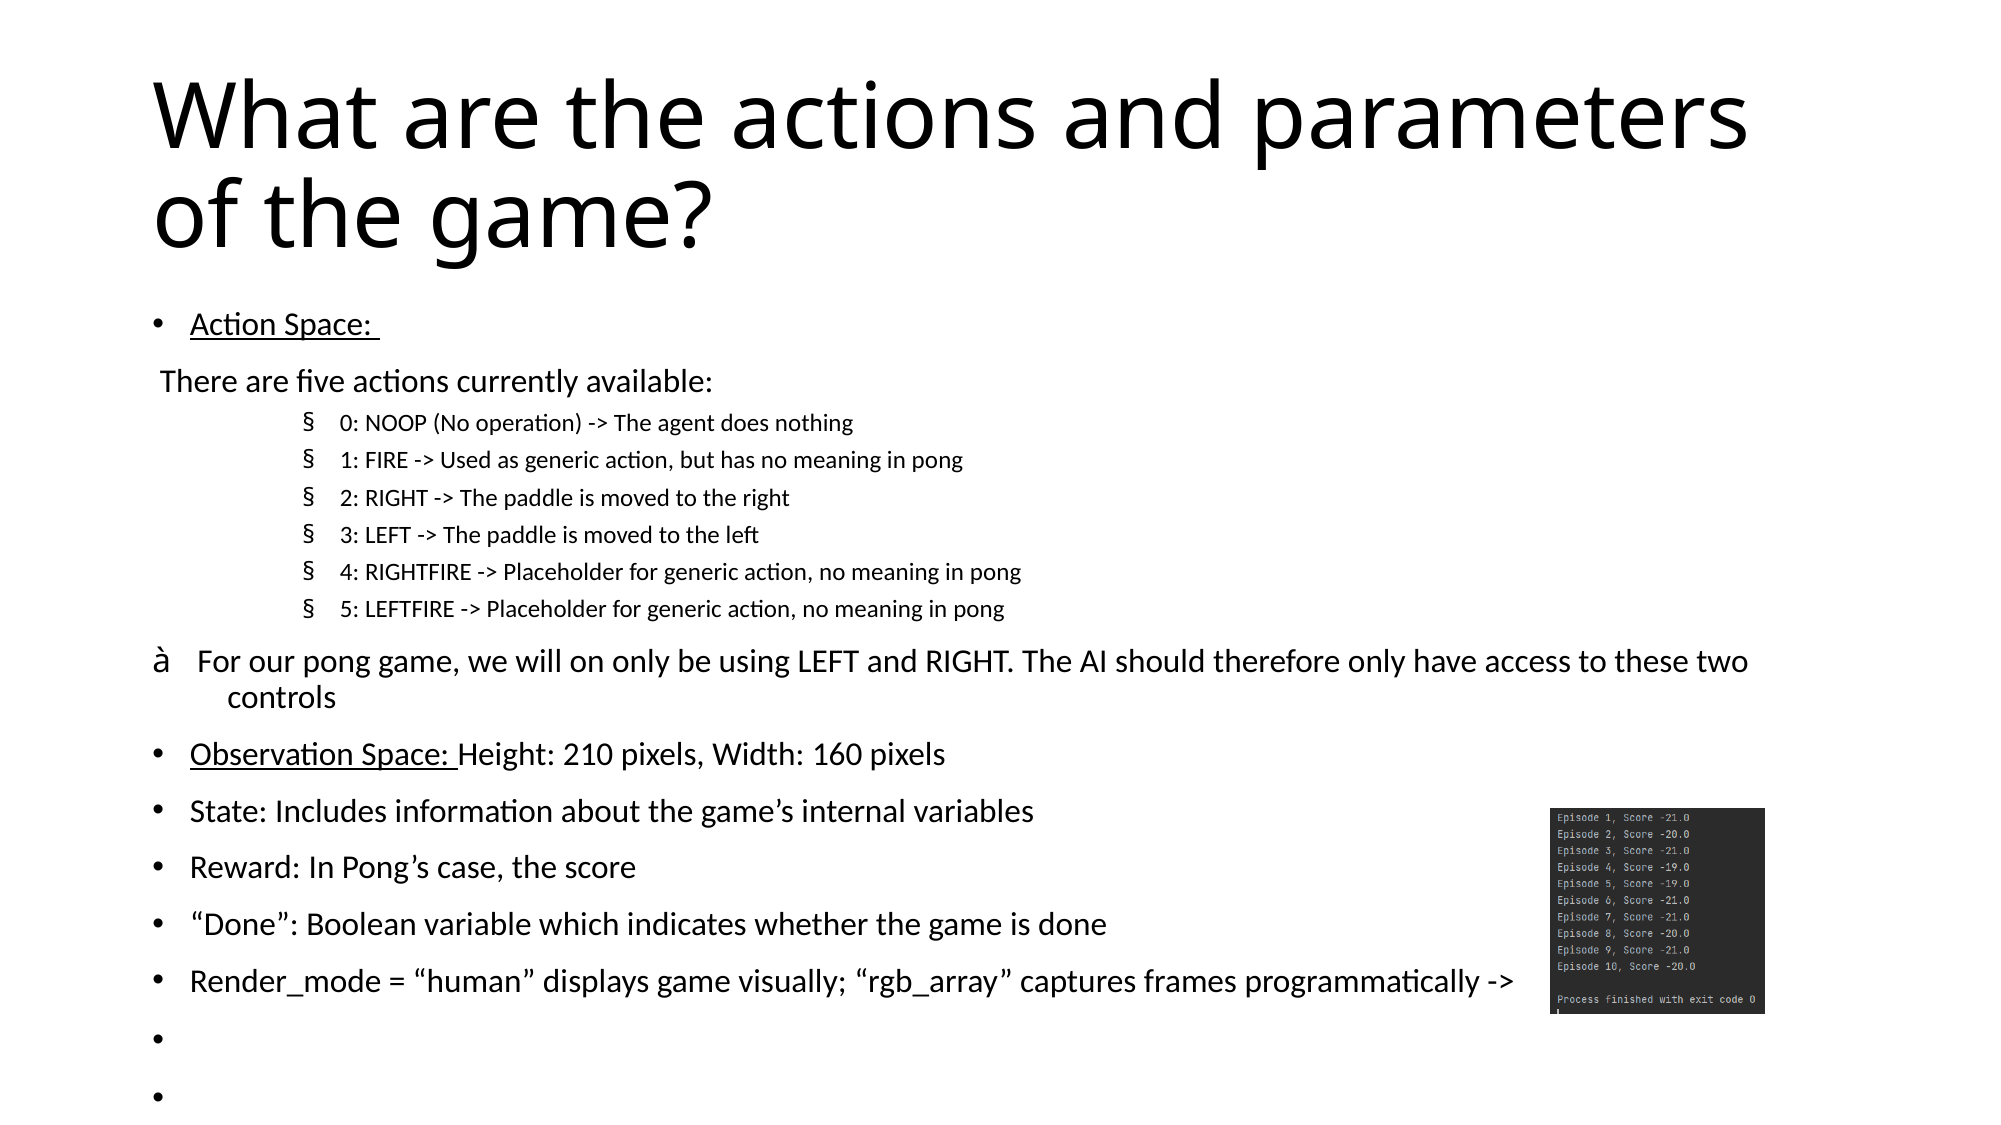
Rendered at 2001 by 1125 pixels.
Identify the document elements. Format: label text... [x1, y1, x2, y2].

title What are the actions and parameters of the game? [137, 59, 1863, 278]
list Action Space: There are five actions currently available: 0: NOOP (No operation) -> The agent does nothing 1: FIRE -> Used as generic action, but has no meaning in pong 2: RIGHT -> The paddle is moved to the right 3: LEFT -> The paddle is moved to the left 4: RIGHTFIRE -> Placeholder for generic action, no meaning in pong 5: LEFTFIRE -> Placeholder for generic action, no meaning in pong For our pong game, we will on only be using LEFT and RIGHT. The AI should therefore only have access to these two controls Observation Space: Height: 210 pixels, Width: 160 pixels State: Includes information about the game’s internal variables Reward: In Pong’s case, the score “Done”: Boolean variable which indicates whether the game is done Render_mode = “human” displays game visually; “rgb_array” captures frames programmatically -> [137, 299, 1863, 1014]
picture [1550, 808, 1765, 1014]
